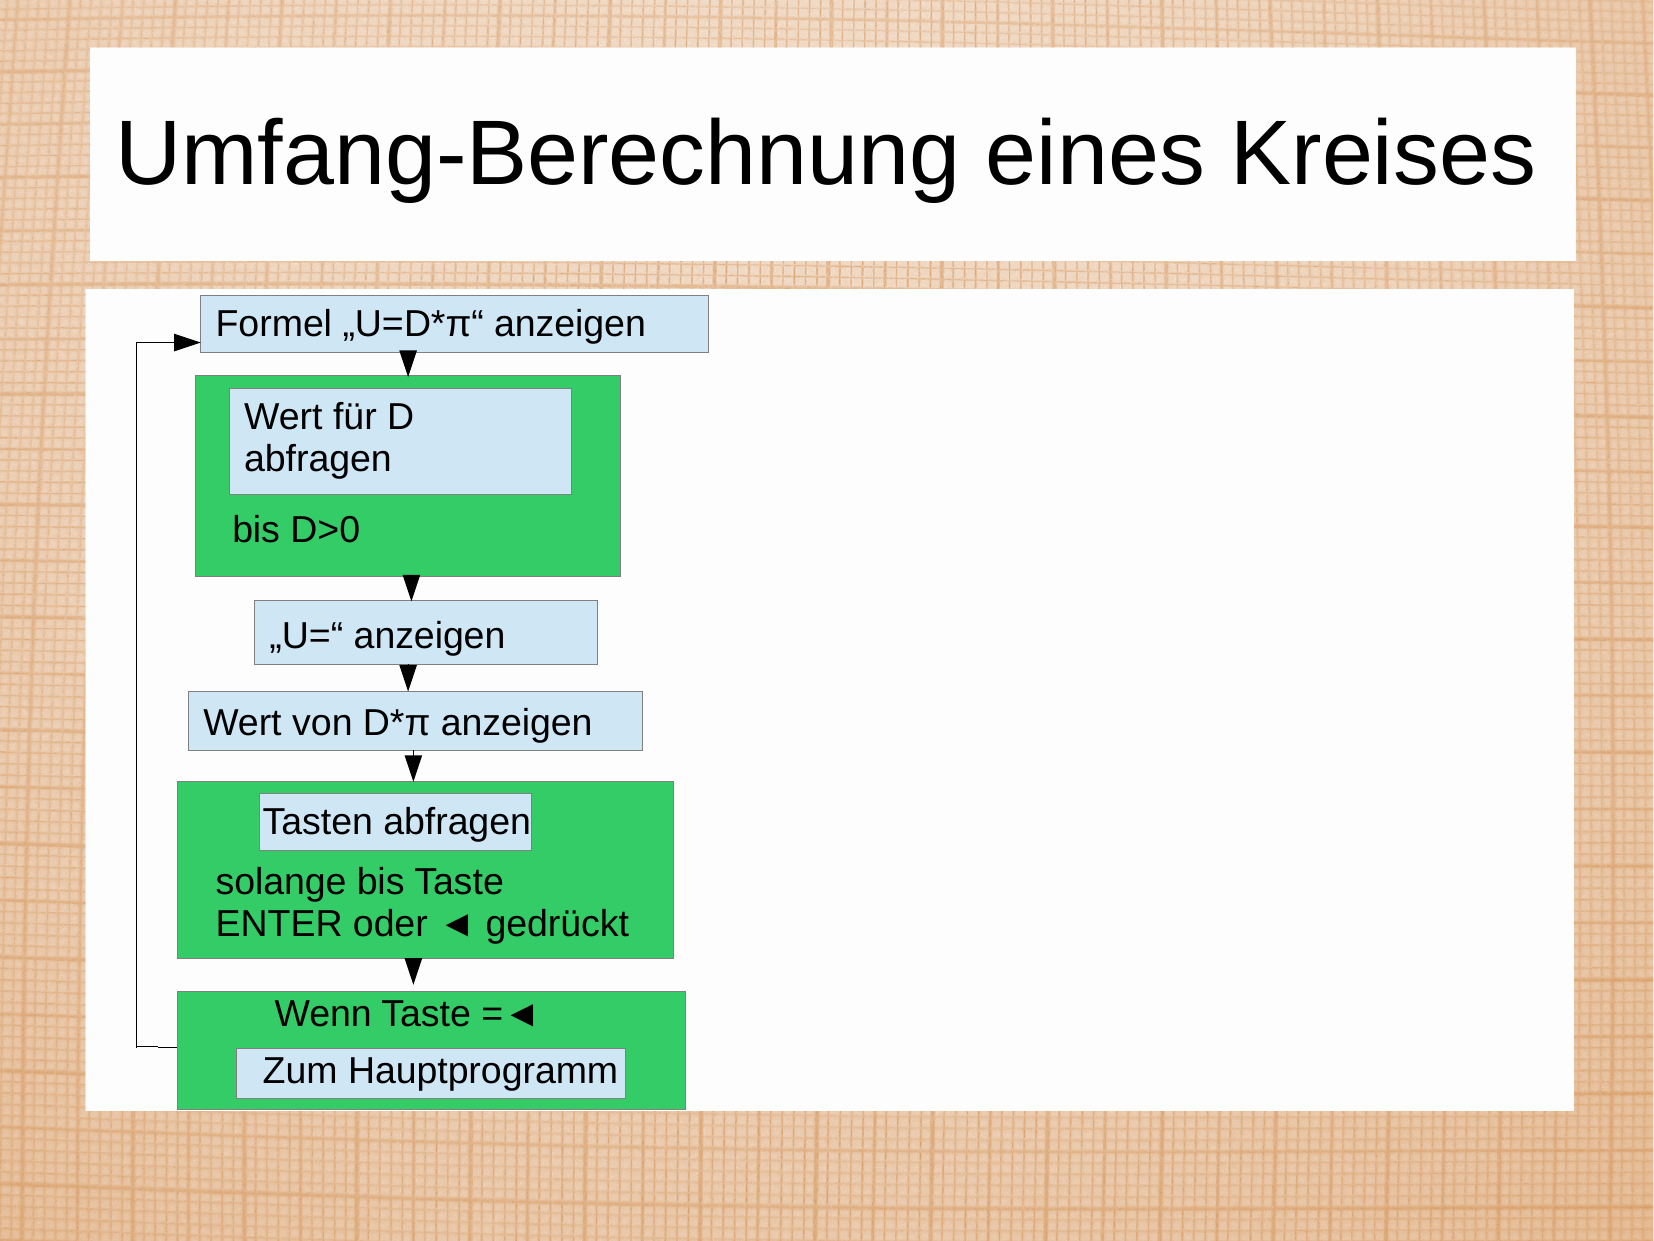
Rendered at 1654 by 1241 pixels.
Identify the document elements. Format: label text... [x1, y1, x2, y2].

text_box Tasten abfragen [248, 793, 556, 851]
text_box bis D>0 [217, 501, 593, 559]
text_box Wenn Taste =◄ [259, 984, 603, 1041]
text_box „U=“ anzeigen [254, 607, 586, 665]
text_box Zum Hauptprogramm [248, 1041, 638, 1099]
text_box [195, 375, 621, 577]
text_box [177, 991, 686, 1110]
picture [0, 0, 1654, 1241]
text_box Wert für D abfragen [229, 388, 572, 488]
text_box solange bis Taste ENTER oder ◄ gedrückt [200, 852, 650, 952]
text_box Formel „U=D*π“ anzeigen [200, 295, 733, 353]
text_box [177, 781, 674, 959]
text_box Wert von D*π anzeigen [188, 693, 667, 751]
title Umfang-Berechnung eines Kreises [82, 49, 1571, 257]
text_box [254, 600, 598, 665]
